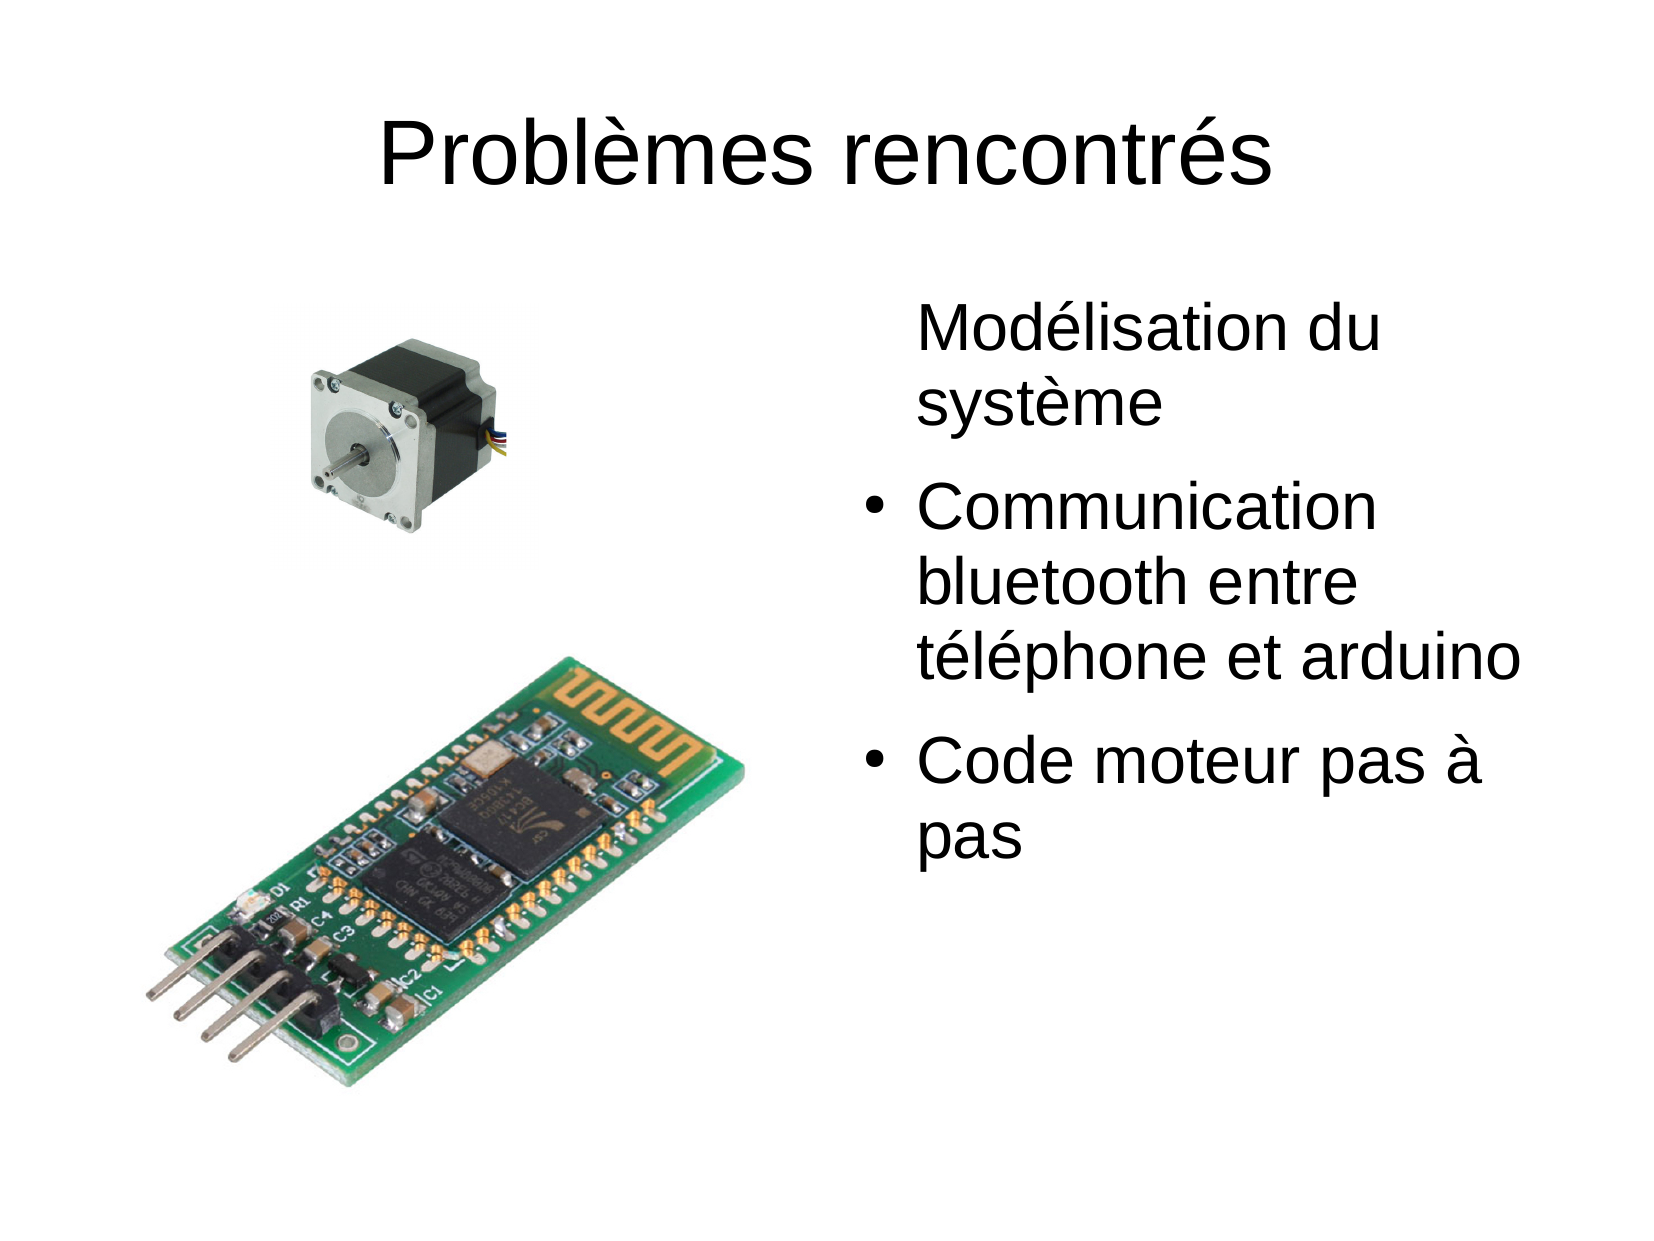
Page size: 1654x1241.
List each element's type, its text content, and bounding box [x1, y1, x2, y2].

picture [105, 653, 786, 1126]
list Modélisation du système Communication bluetooth entre téléphone et arduino Code moteur pas à pas [845, 290, 1572, 1109]
picture [270, 303, 539, 571]
title Problèmes rencontrés [82, 49, 1571, 257]
